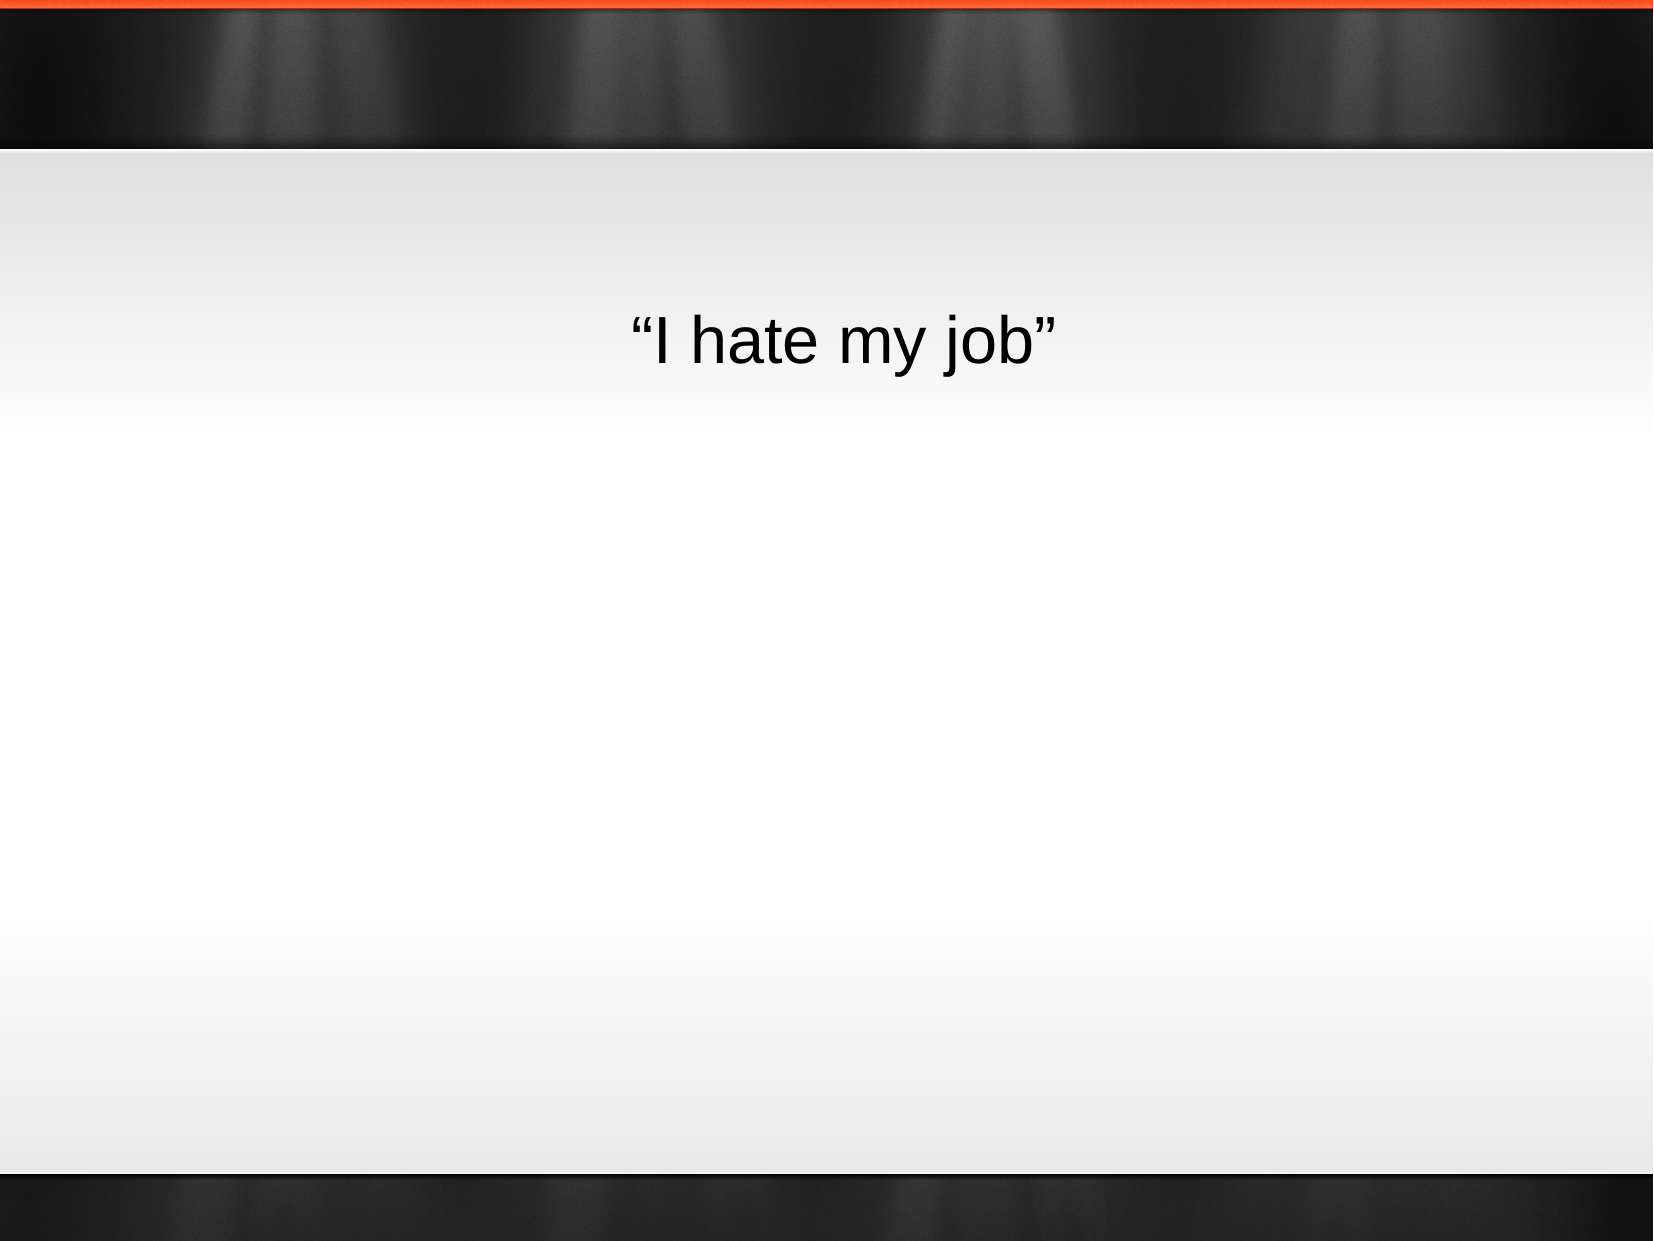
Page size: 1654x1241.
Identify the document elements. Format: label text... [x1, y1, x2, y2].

picture [0, 0, 1653, 1241]
subtitle “I hate my job” [100, 6, 1588, 1125]
